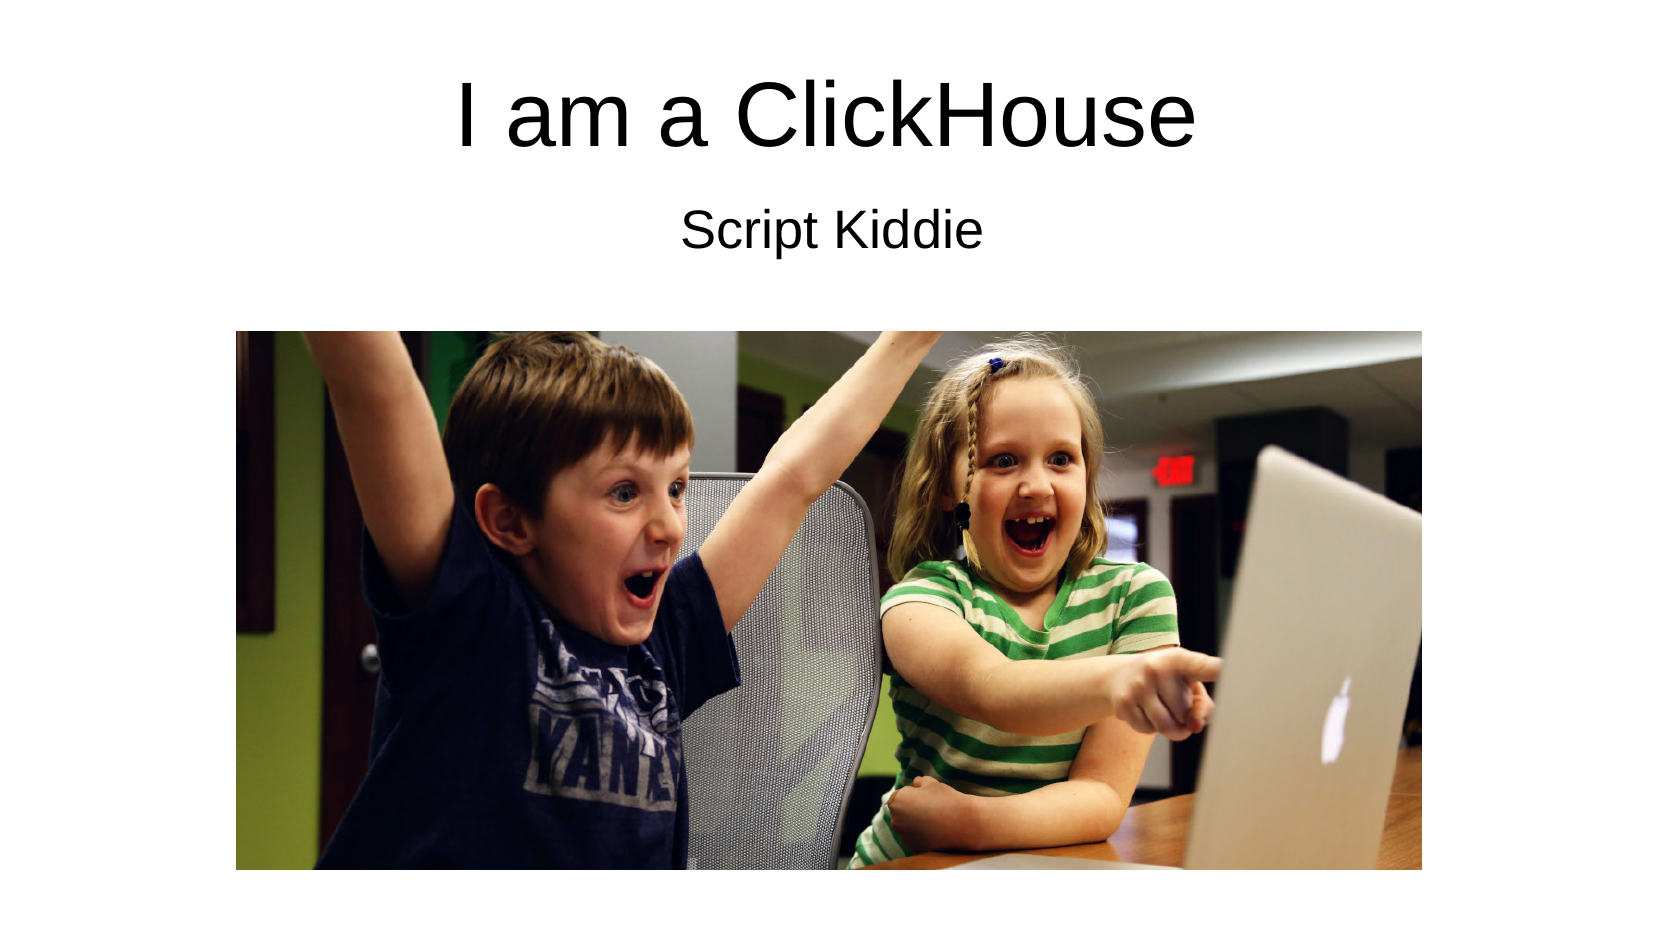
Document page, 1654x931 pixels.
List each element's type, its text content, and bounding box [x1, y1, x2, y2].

title I am a ClickHouse [82, 37, 1571, 193]
picture [236, 331, 1422, 871]
text_box Script Kiddie [645, 192, 1021, 286]
